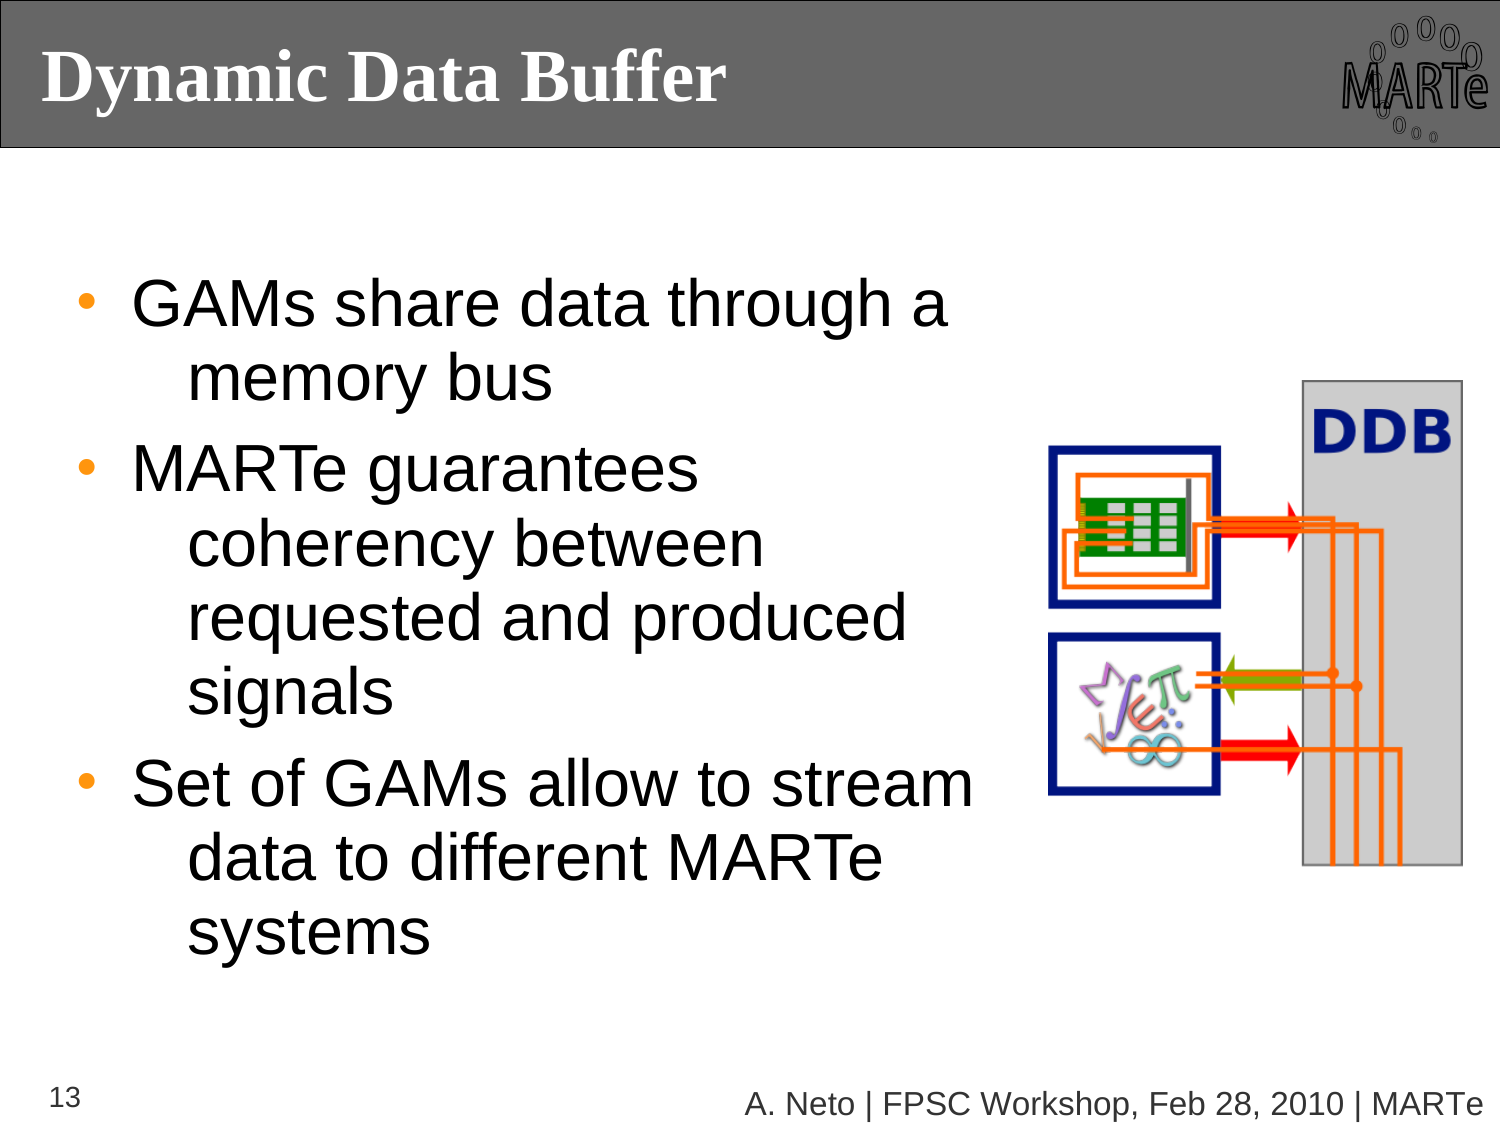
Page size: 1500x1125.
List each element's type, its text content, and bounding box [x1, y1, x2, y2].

picture [1048, 380, 1463, 869]
title Dynamic Data Buffer [41, 0, 1329, 151]
list GAMs share data through a memory bus MARTe guarantees coherency between requested and produced signals Set of GAMs allow to stream data to different MARTe systems [75, 262, 1004, 1010]
picture [1340, 0, 1489, 148]
